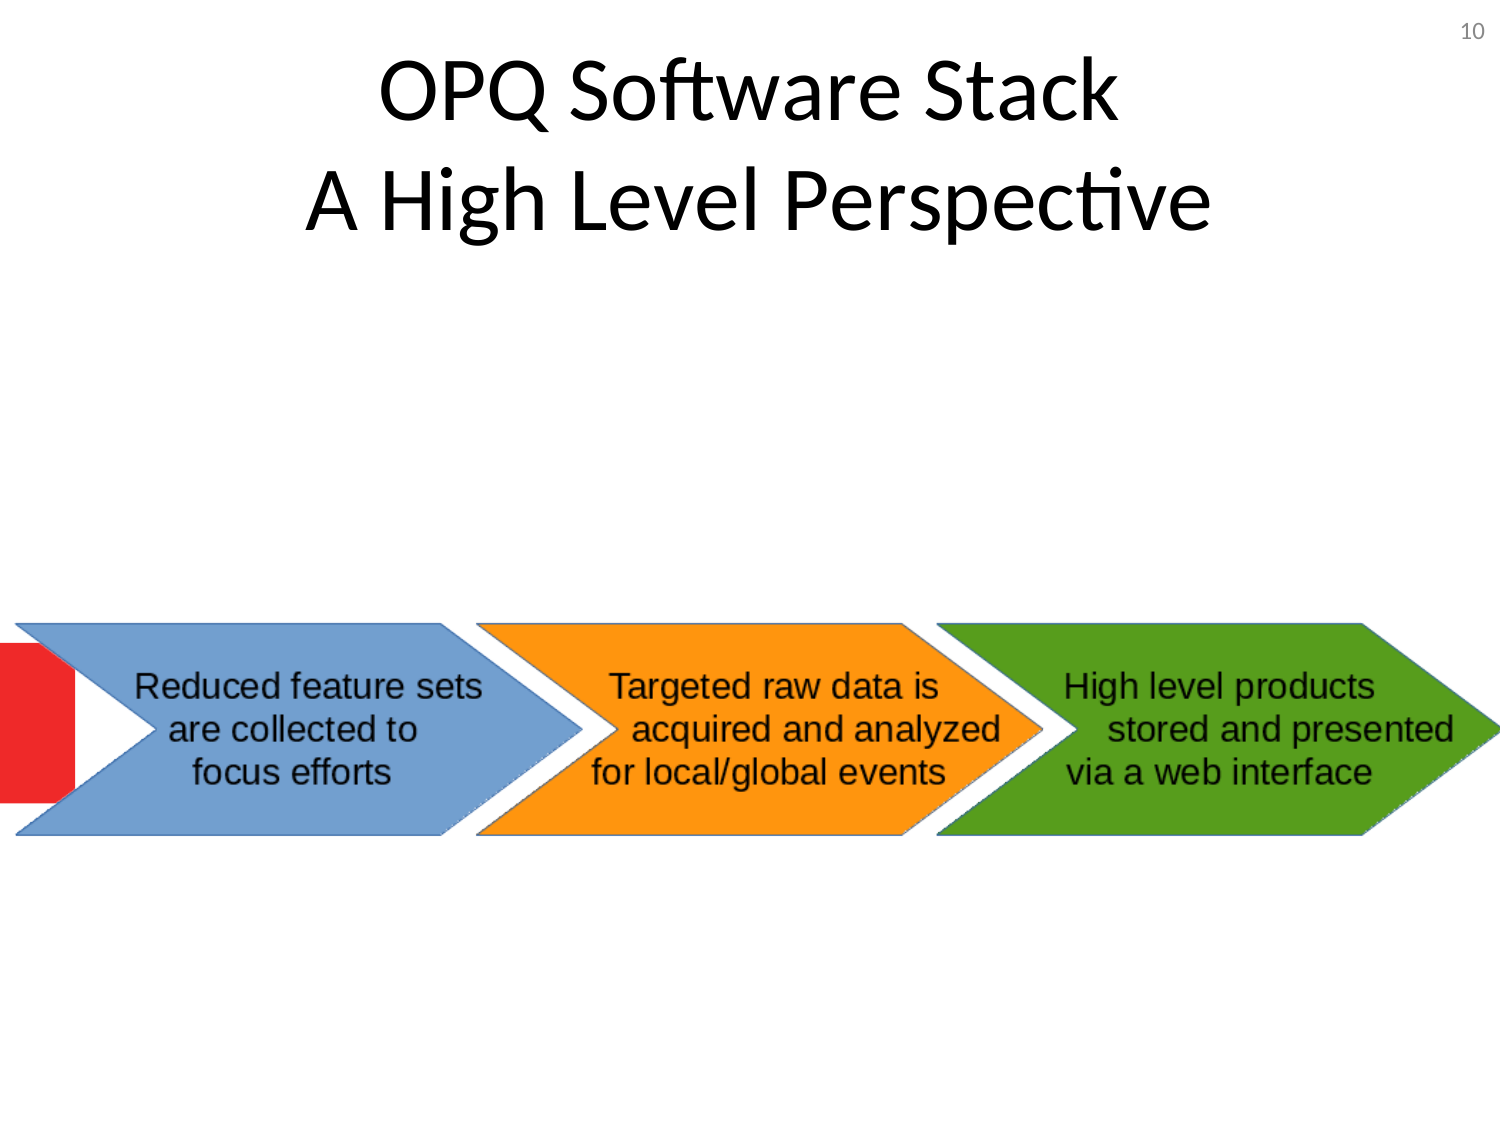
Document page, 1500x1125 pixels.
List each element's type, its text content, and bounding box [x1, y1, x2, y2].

text_box <number> [1149, 0, 1500, 60]
text_box OPQ Software Stack A High Level Perspective [75, 45, 1426, 233]
picture [10, 616, 1500, 842]
